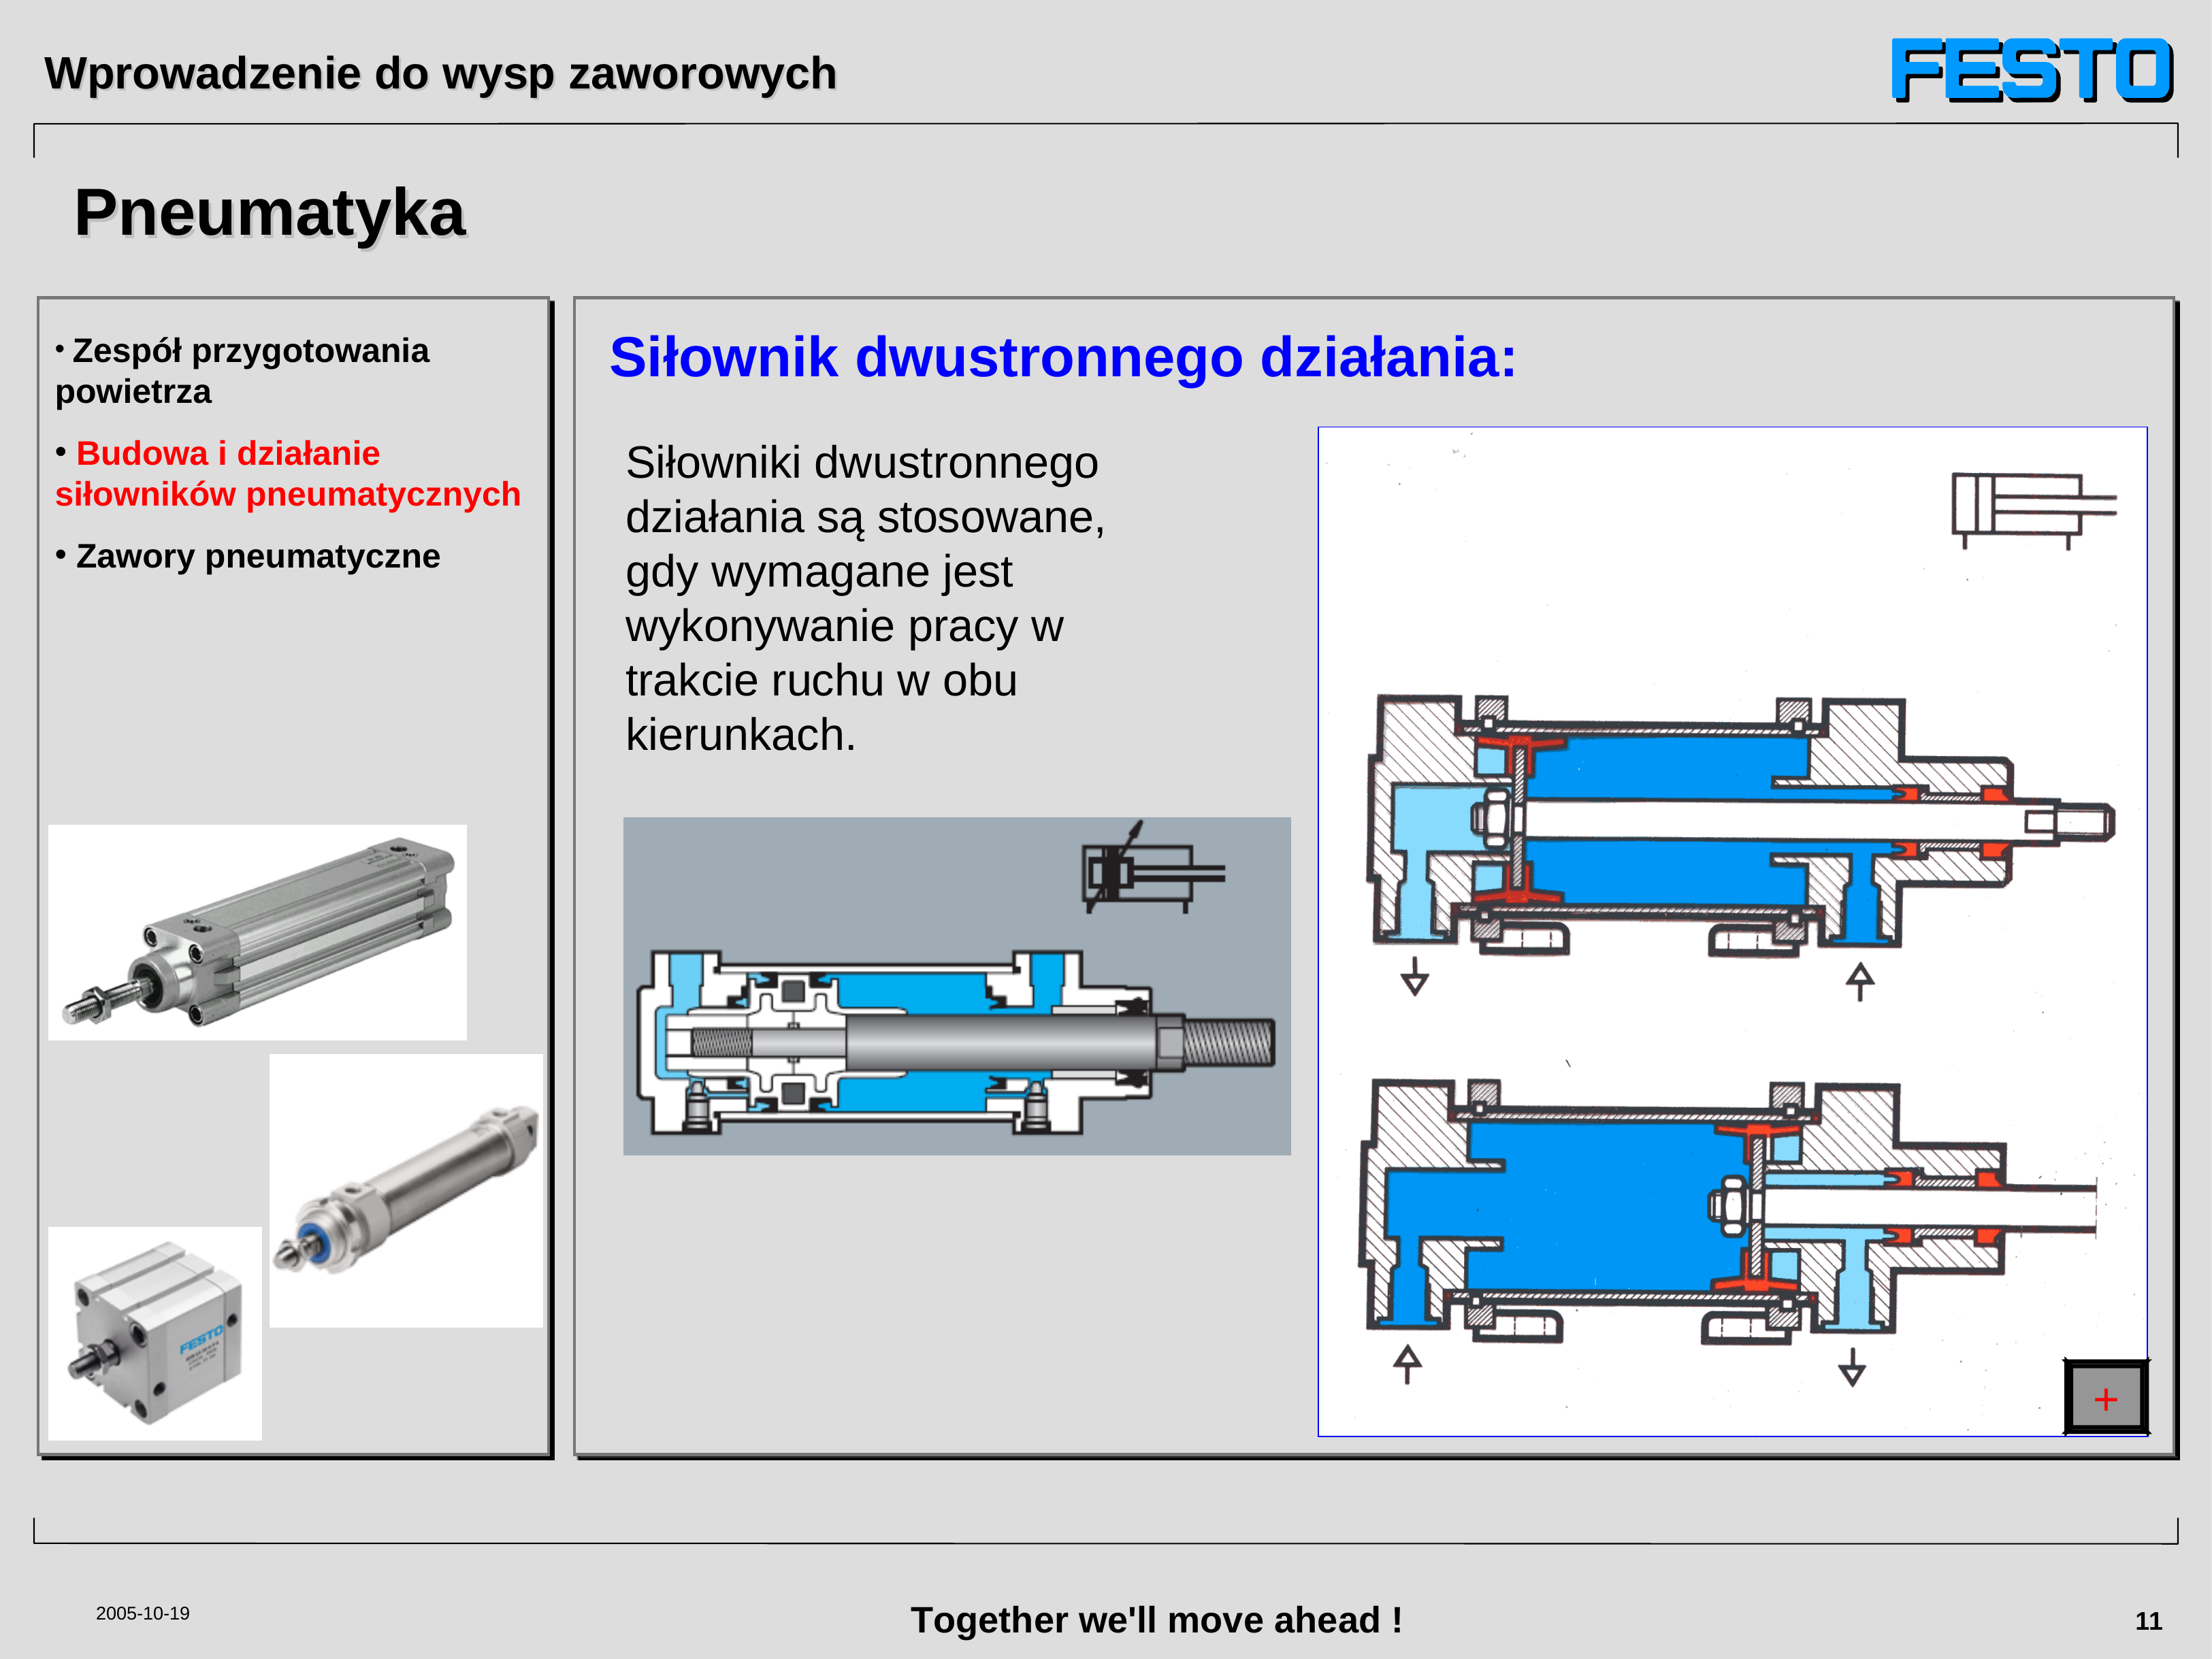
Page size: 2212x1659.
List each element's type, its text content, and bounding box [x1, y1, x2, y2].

picture [270, 1054, 543, 1328]
text_box zawór dławiący zawór dławiąco-zwrotny [2067, 1361, 2147, 1366]
text_box <number> [2057, 1592, 2186, 1648]
picture [623, 817, 1291, 1155]
picture [48, 1227, 262, 1441]
picture [48, 825, 467, 1040]
text_box + [2072, 1366, 2142, 1427]
picture [1319, 427, 2147, 1436]
text_box 2005-10-19 [74, 1592, 387, 1633]
title Pneumatyka [51, 142, 1895, 260]
text_box Siłowniki dwustronnego działania są stosowane, gdy wymagane jest wykonywanie pracy w trakcie ruchu w obu kierunkach. [615, 427, 1191, 765]
text_box Together we'll move ahead ! [807, 1592, 1508, 1644]
text_box Zespół przygotowania powietrza Budowa i działanie siłowników pneumatycznych Zawory pneumatyczne [44, 323, 536, 642]
text_box Siłownik dwustronnego działania: [599, 314, 1681, 394]
